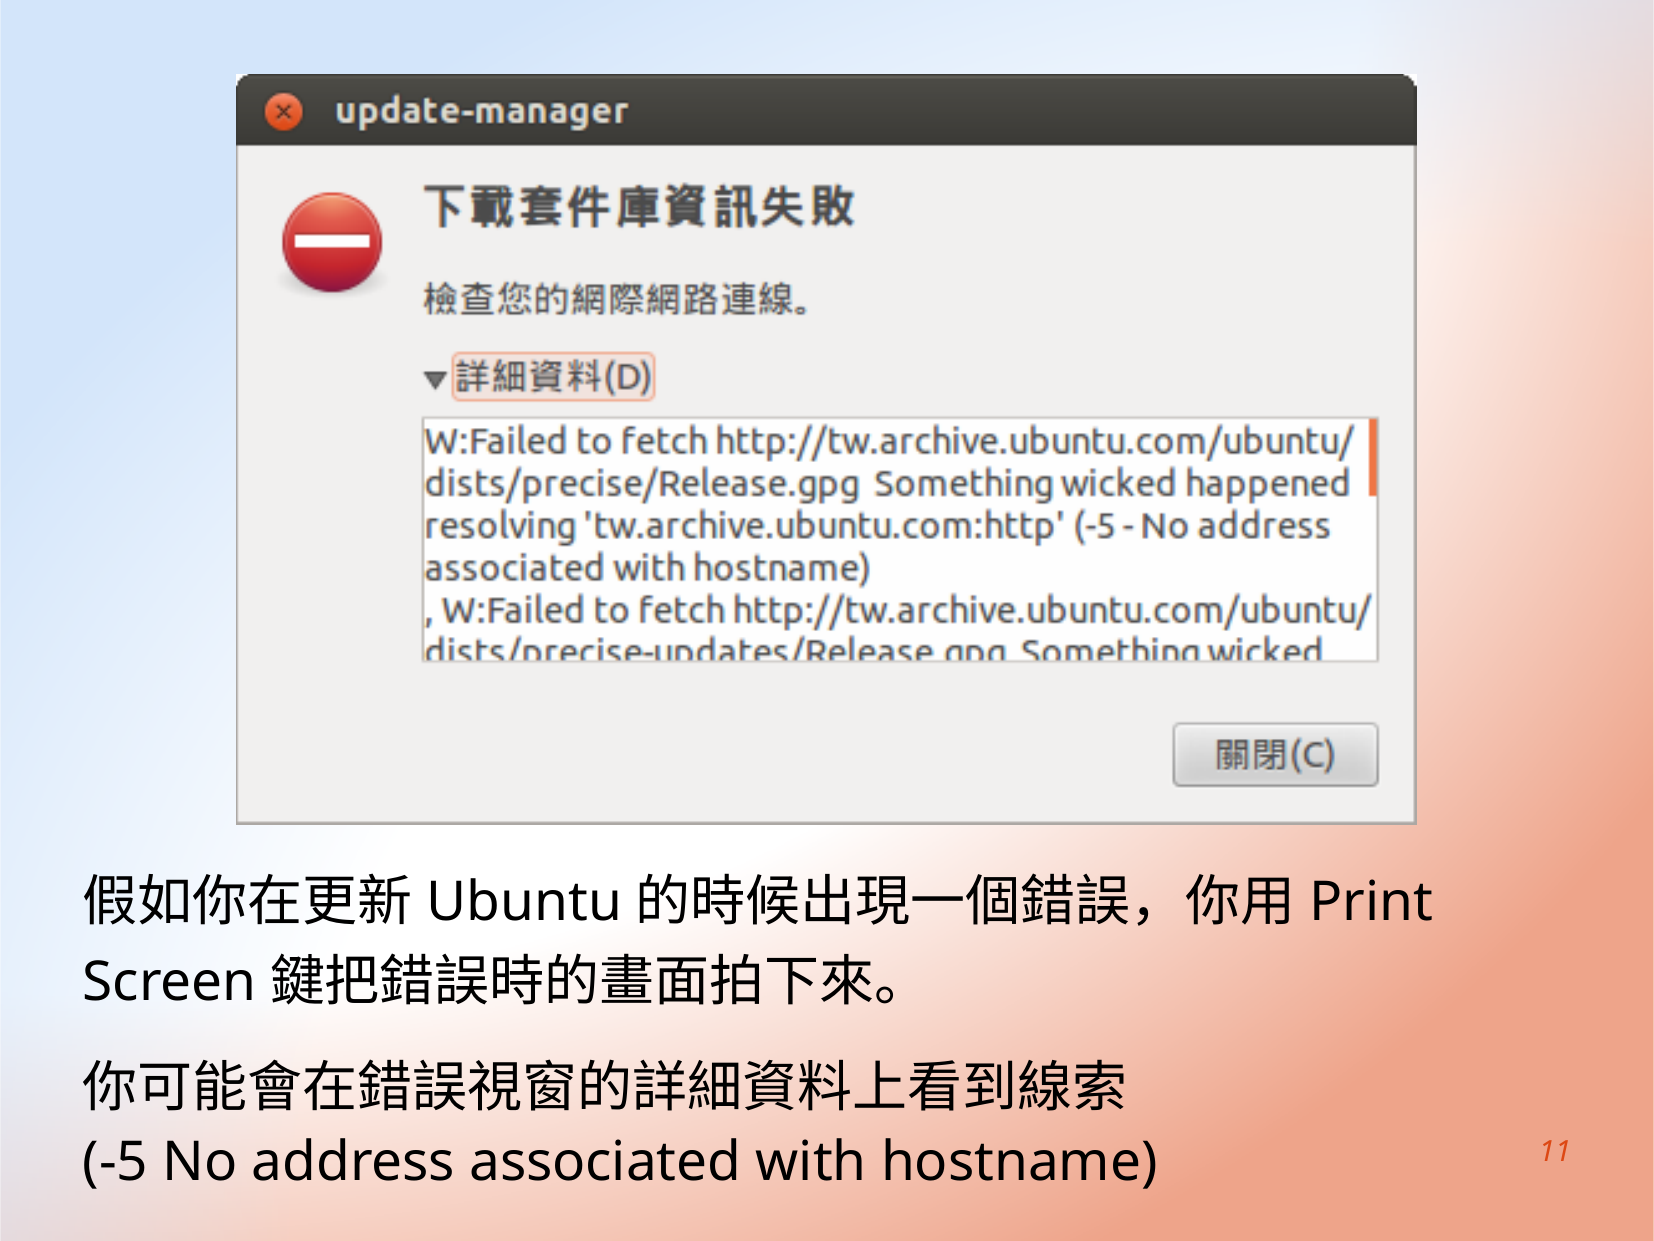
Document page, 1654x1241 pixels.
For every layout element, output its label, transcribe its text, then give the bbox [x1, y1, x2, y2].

list 假如你在更新Ubuntu的時候出現一個錯誤，你用Print Screen鍵把錯誤時的畫面拍下來。 你可能會在錯誤視窗的詳細資料上看到線索 (-5 No address associated with hostname) [82, 857, 1571, 1201]
picture [0, 0, 1654, 1241]
